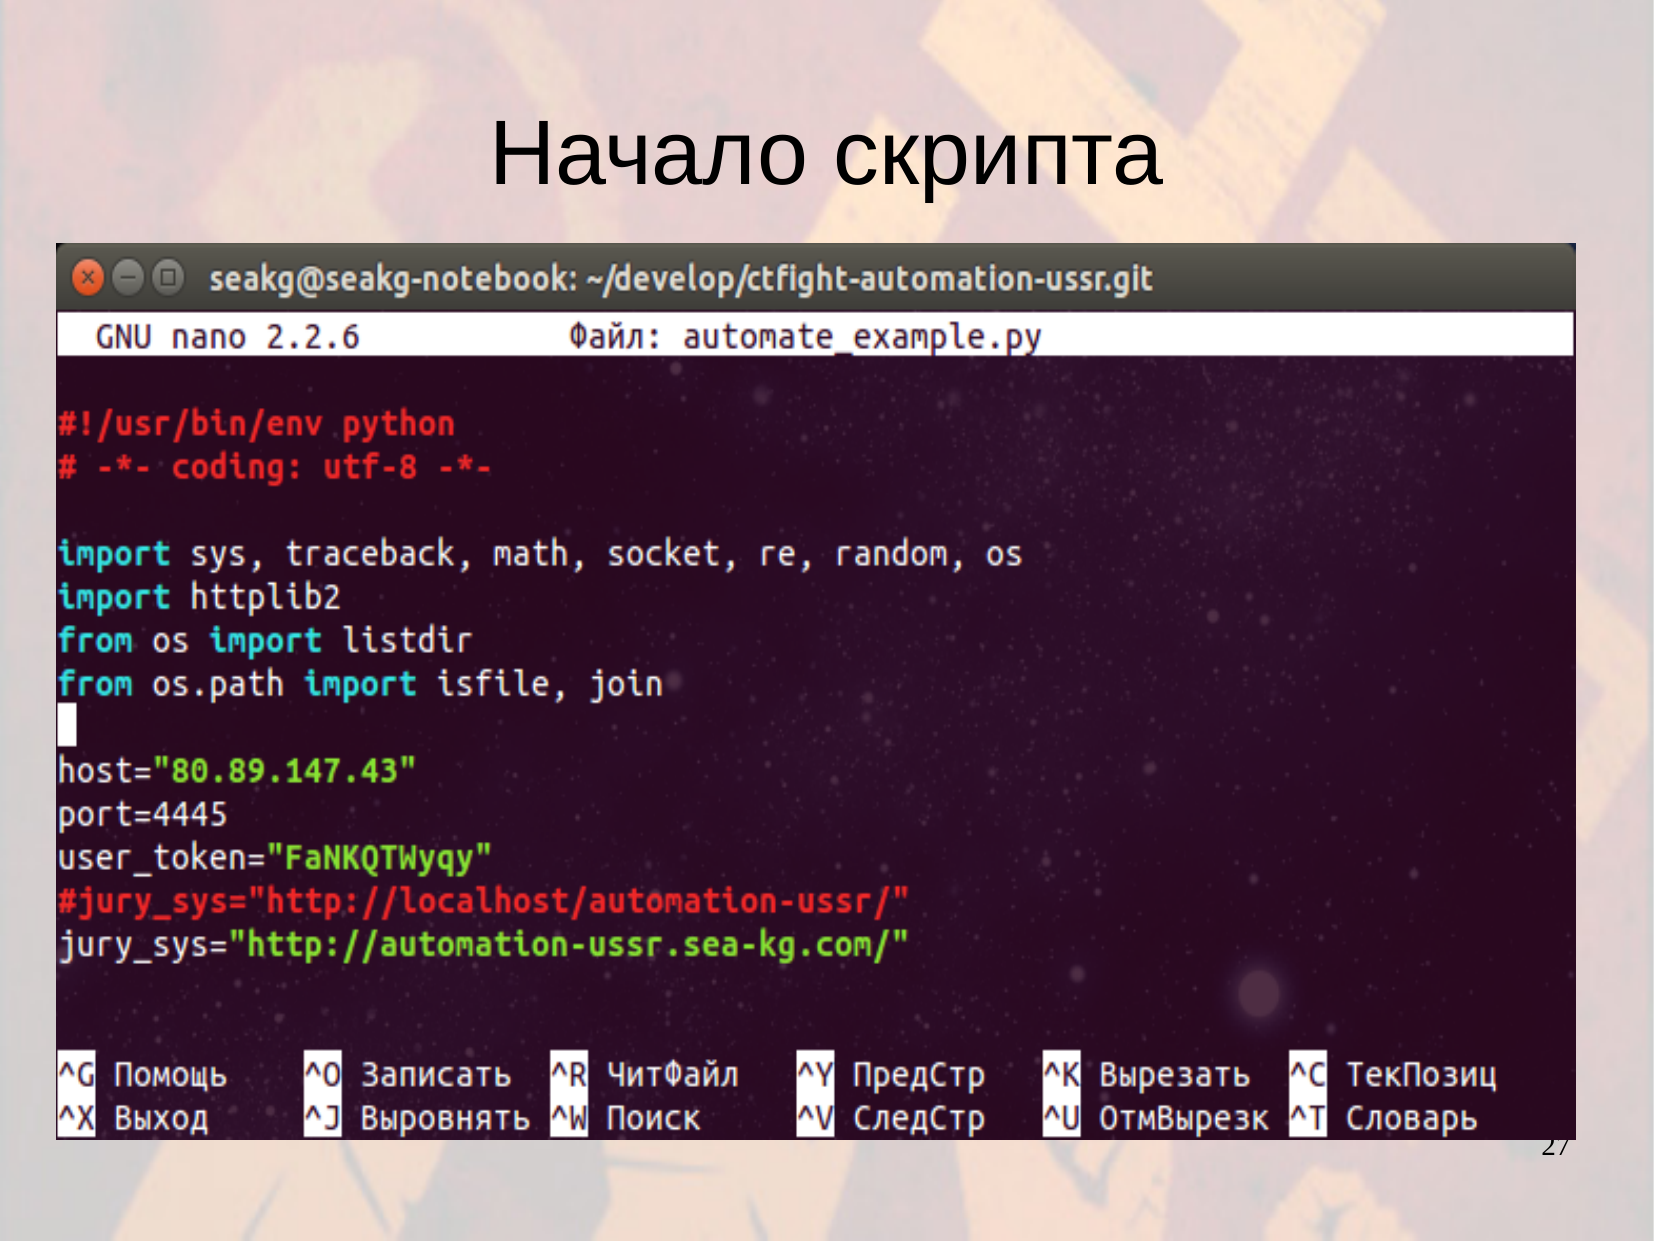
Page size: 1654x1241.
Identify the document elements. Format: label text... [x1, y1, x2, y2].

title Начало скрипта [82, 49, 1571, 243]
picture [0, 0, 1654, 1241]
